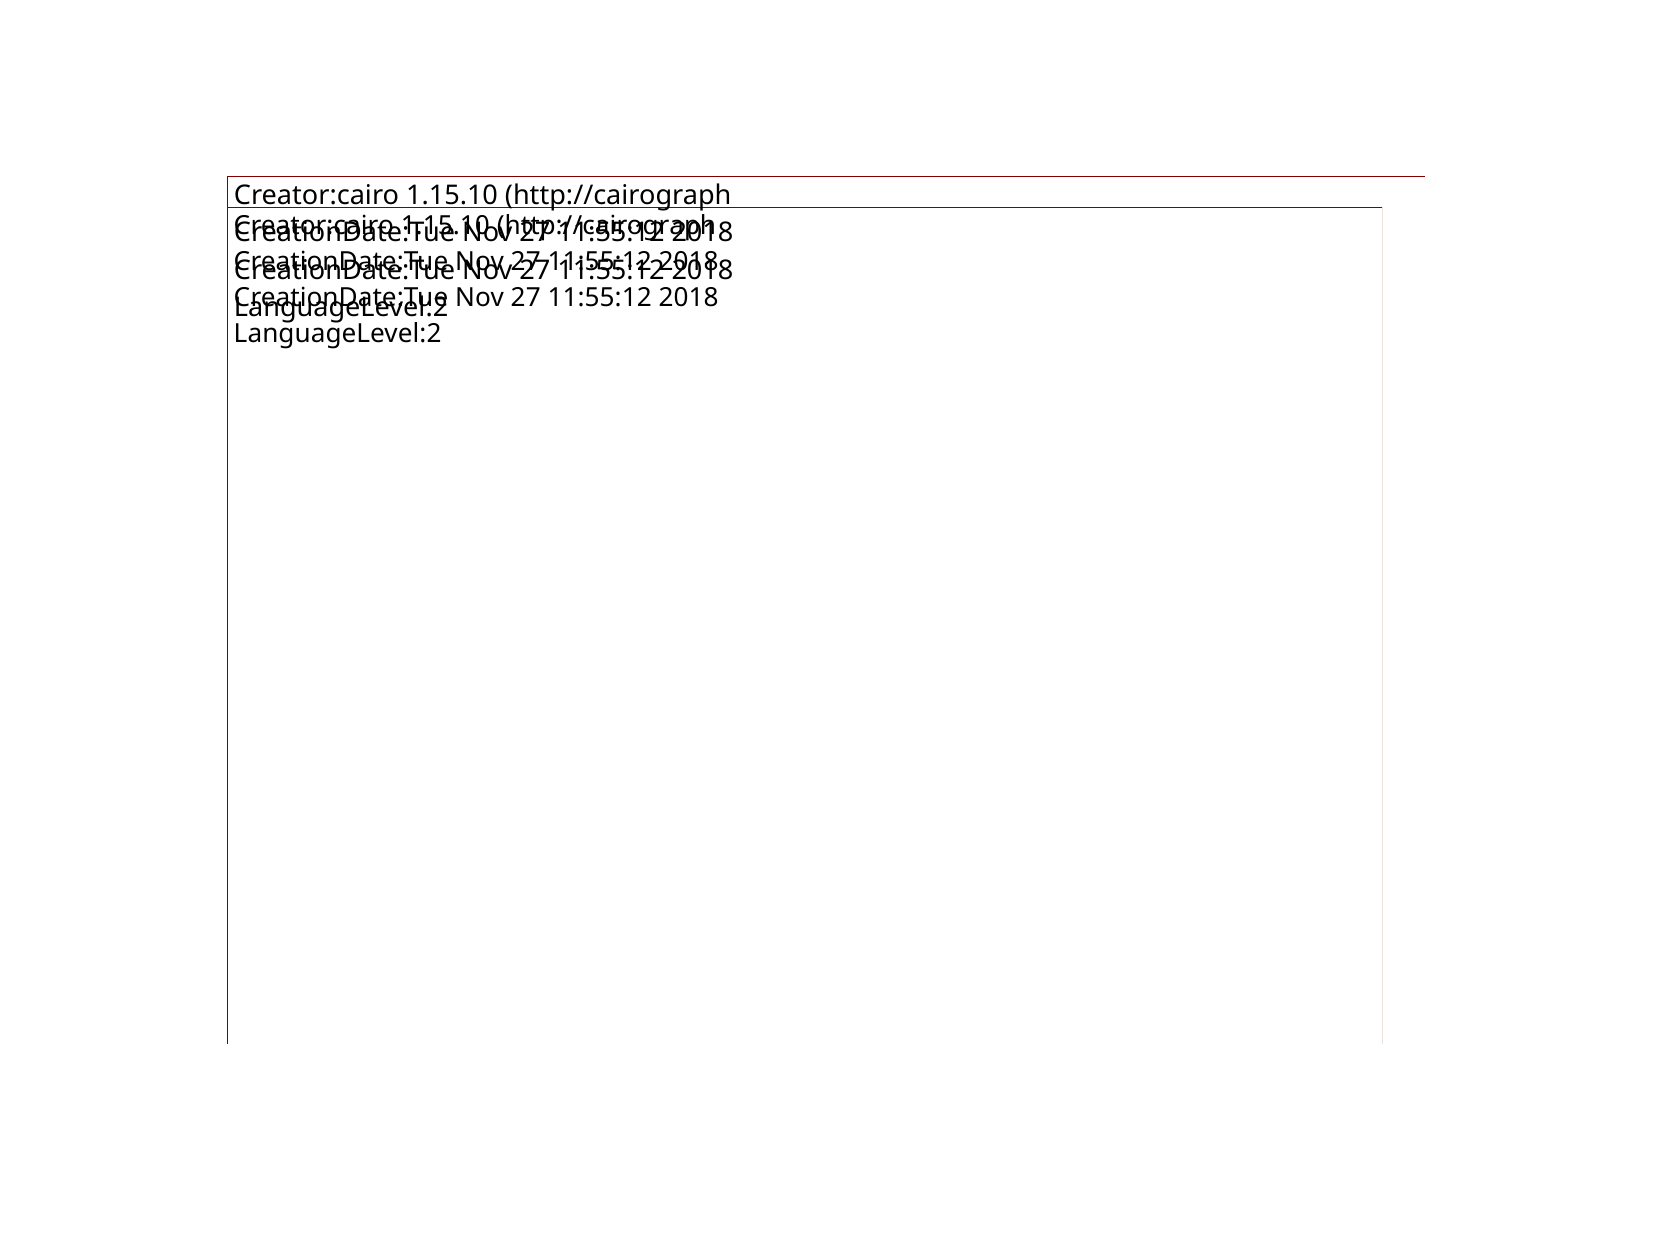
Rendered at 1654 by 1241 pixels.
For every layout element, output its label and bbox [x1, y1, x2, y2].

picture [225, 173, 1426, 1044]
